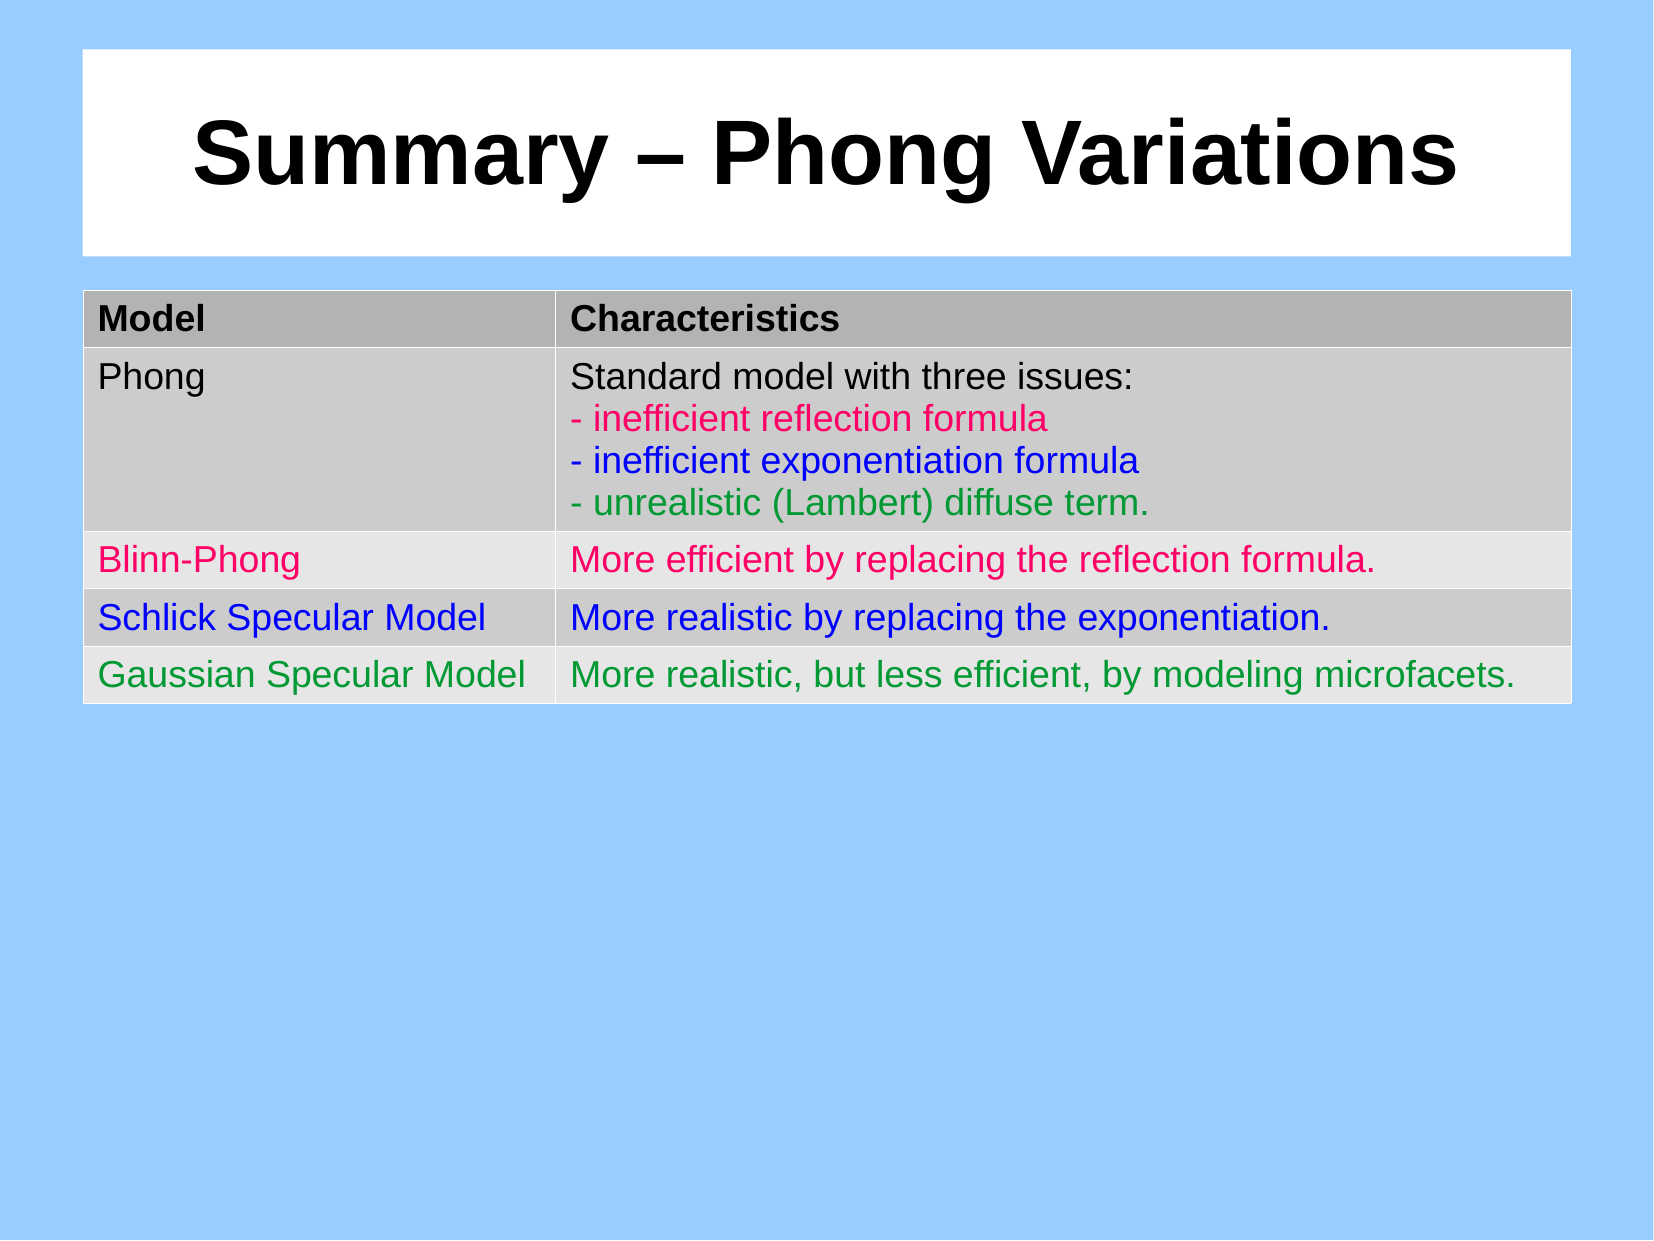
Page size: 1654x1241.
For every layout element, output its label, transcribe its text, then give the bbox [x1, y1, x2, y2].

table_cell More realistic, but less efficient, by modeling microfacets. [556, 647, 1571, 703]
table_cell Gaussian Specular Model [84, 647, 555, 703]
table_cell More efficient by replacing the reflection formula. [556, 532, 1571, 588]
table_header Characteristics [556, 291, 1571, 347]
table_header Model [84, 291, 555, 347]
table_cell Schlick Specular Model [84, 589, 555, 646]
table_cell More realistic by replacing the exponentiation. [556, 589, 1571, 646]
title Summary – Phong Variations [82, 49, 1571, 257]
table_cell Standard model with three issues: - inefficient reflection formula - inefficient exponentiation formula - unrealistic (Lambert) diffuse term. [556, 348, 1571, 531]
table_cell Blinn-Phong [84, 532, 555, 588]
table_cell Phong [84, 348, 555, 531]
